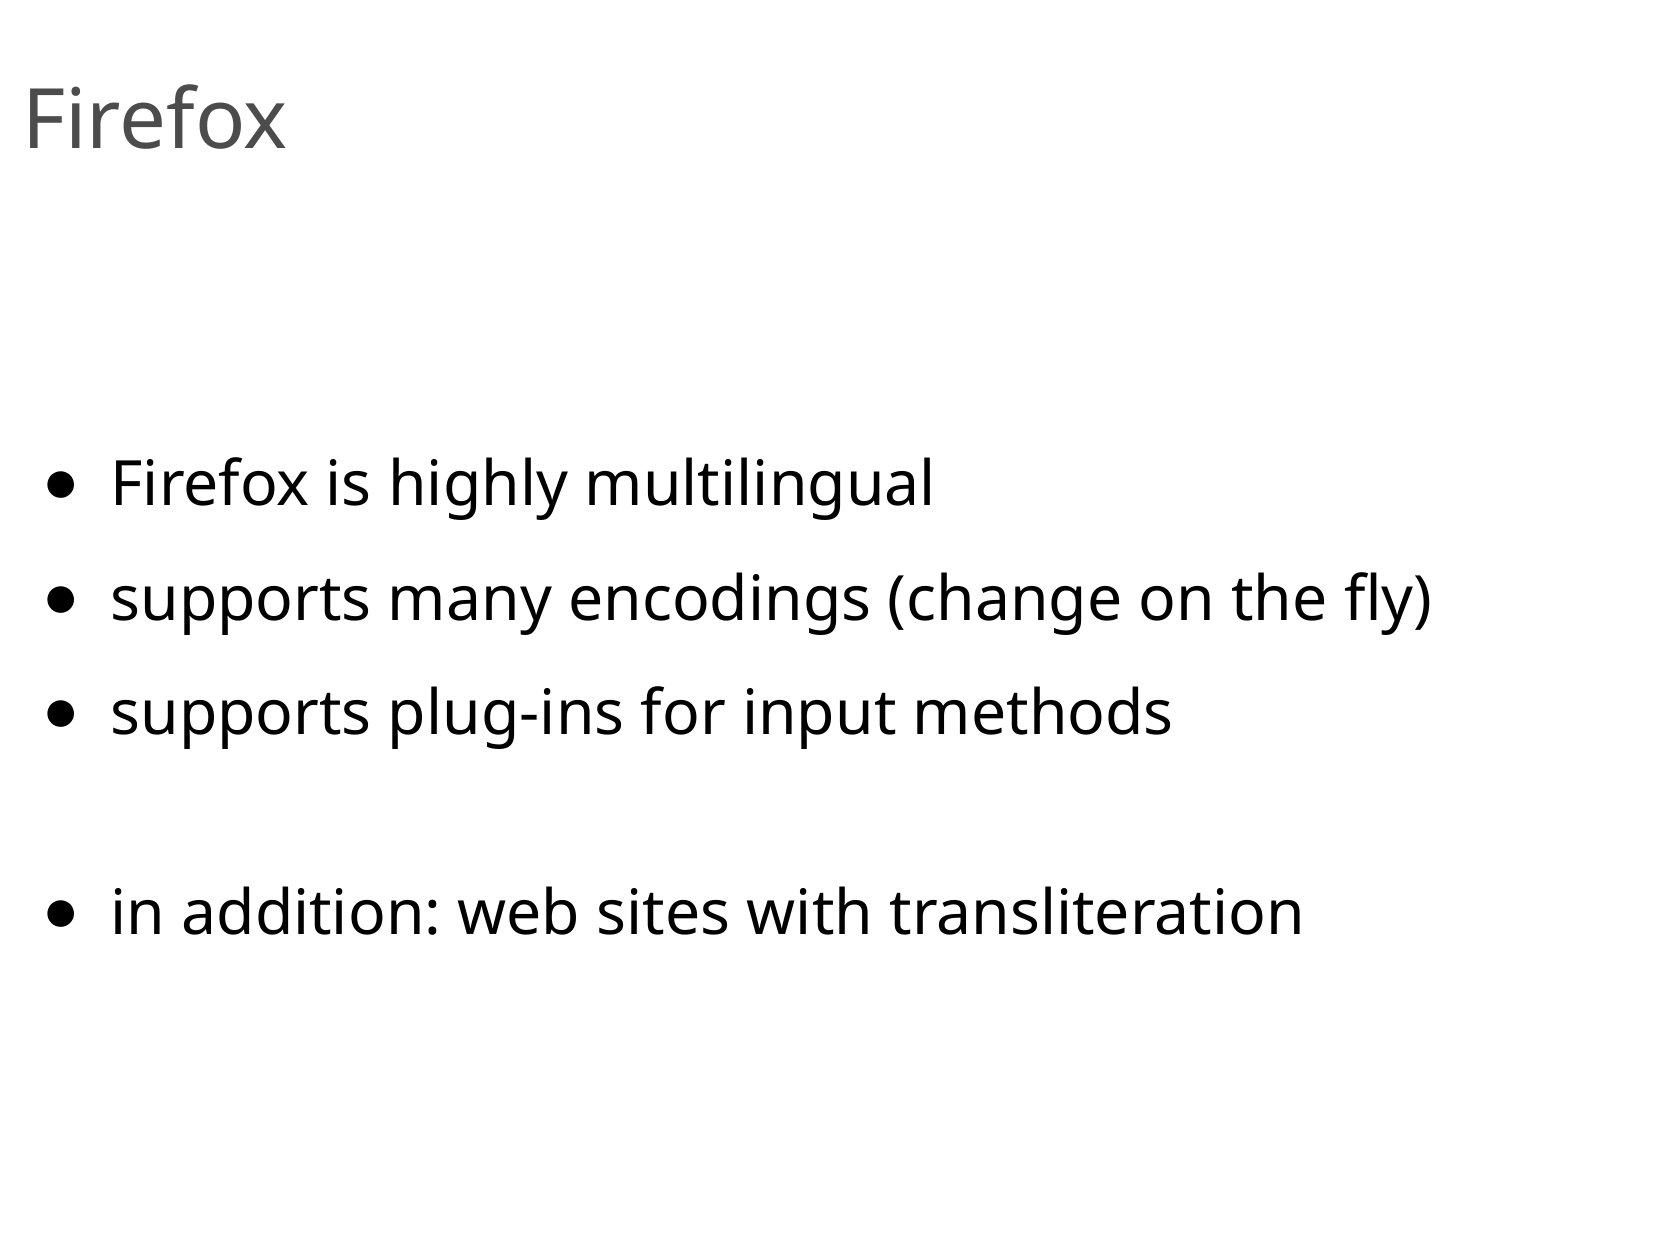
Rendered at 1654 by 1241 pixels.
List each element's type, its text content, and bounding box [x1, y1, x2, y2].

list Firefox is highly multilingual supports many encodings (change on the fly) supports plug-ins for input methods in addition: web sites with transliteration [25, 233, 1654, 1158]
title Firefox [22, 26, 1654, 205]
